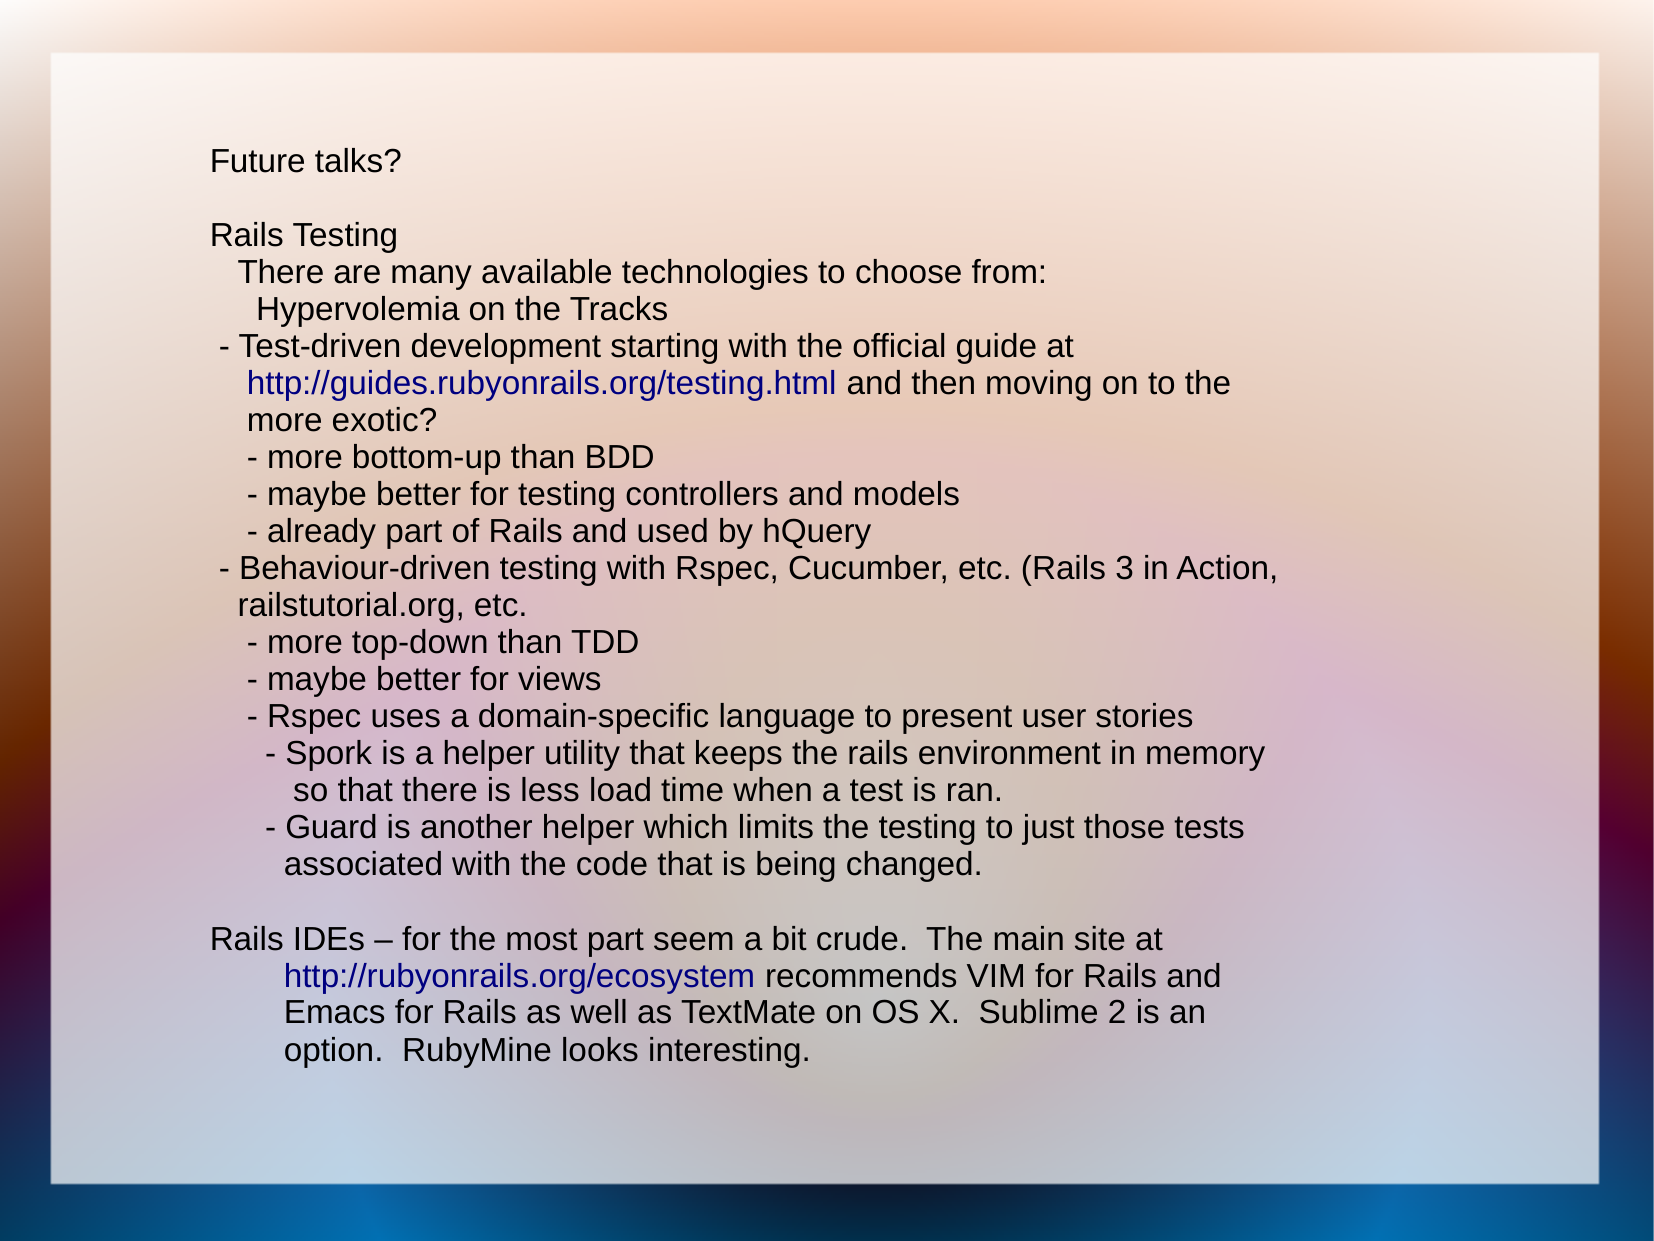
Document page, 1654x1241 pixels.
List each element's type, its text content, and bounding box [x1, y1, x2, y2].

text_box Future talks? Rails Testing There are many available technologies to choose from: Hypervolemia on the Tracks - Test-driven development starting with the official guide at http://guides.rubyonrails.org/testing.html and then moving on to the more exotic? - more bottom-up than BDD - maybe better for testing controllers and models - already part of Rails and used by hQuery - Behaviour-driven testing with Rspec, Cucumber, etc. (Rails 3 in Action, railstutorial.org, etc. - more top-down than TDD - maybe better for views - Rspec uses a domain-specific language to present user stories - Spork is a helper utility that keeps the rails environment in memory so that there is less load time when a test is ran. - Guard is another helper which limits the testing to just those tests associated with the code that is being changed. Rails IDEs – for the most part seem a bit crude. The main site at http://rubyonrails.org/ecosystem recommends VIM for Rails and Emacs for Rails as well as TextMate on OS X. Sublime 2 is an option. RubyMine looks interesting. [195, 135, 1295, 1082]
picture [0, 0, 1654, 1241]
